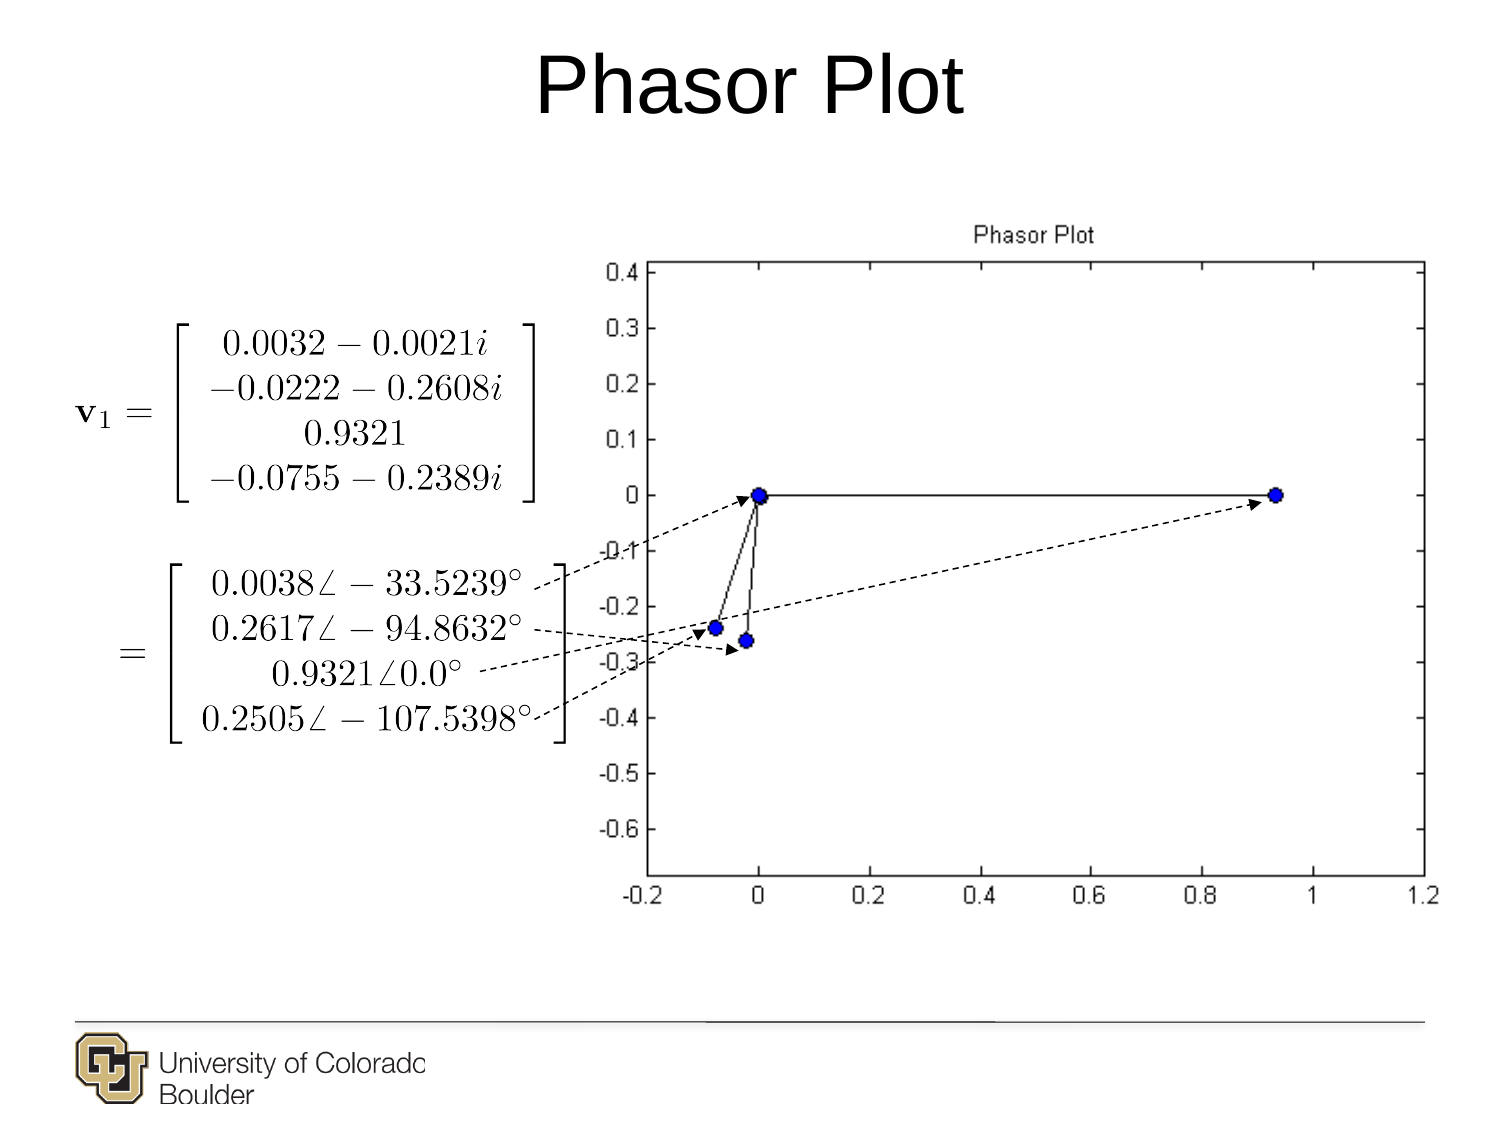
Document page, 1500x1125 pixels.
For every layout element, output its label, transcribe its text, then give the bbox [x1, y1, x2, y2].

title Phasor Plot [75, 26, 1425, 135]
picture [75, 323, 535, 503]
picture [120, 563, 566, 744]
picture [575, 204, 1460, 920]
